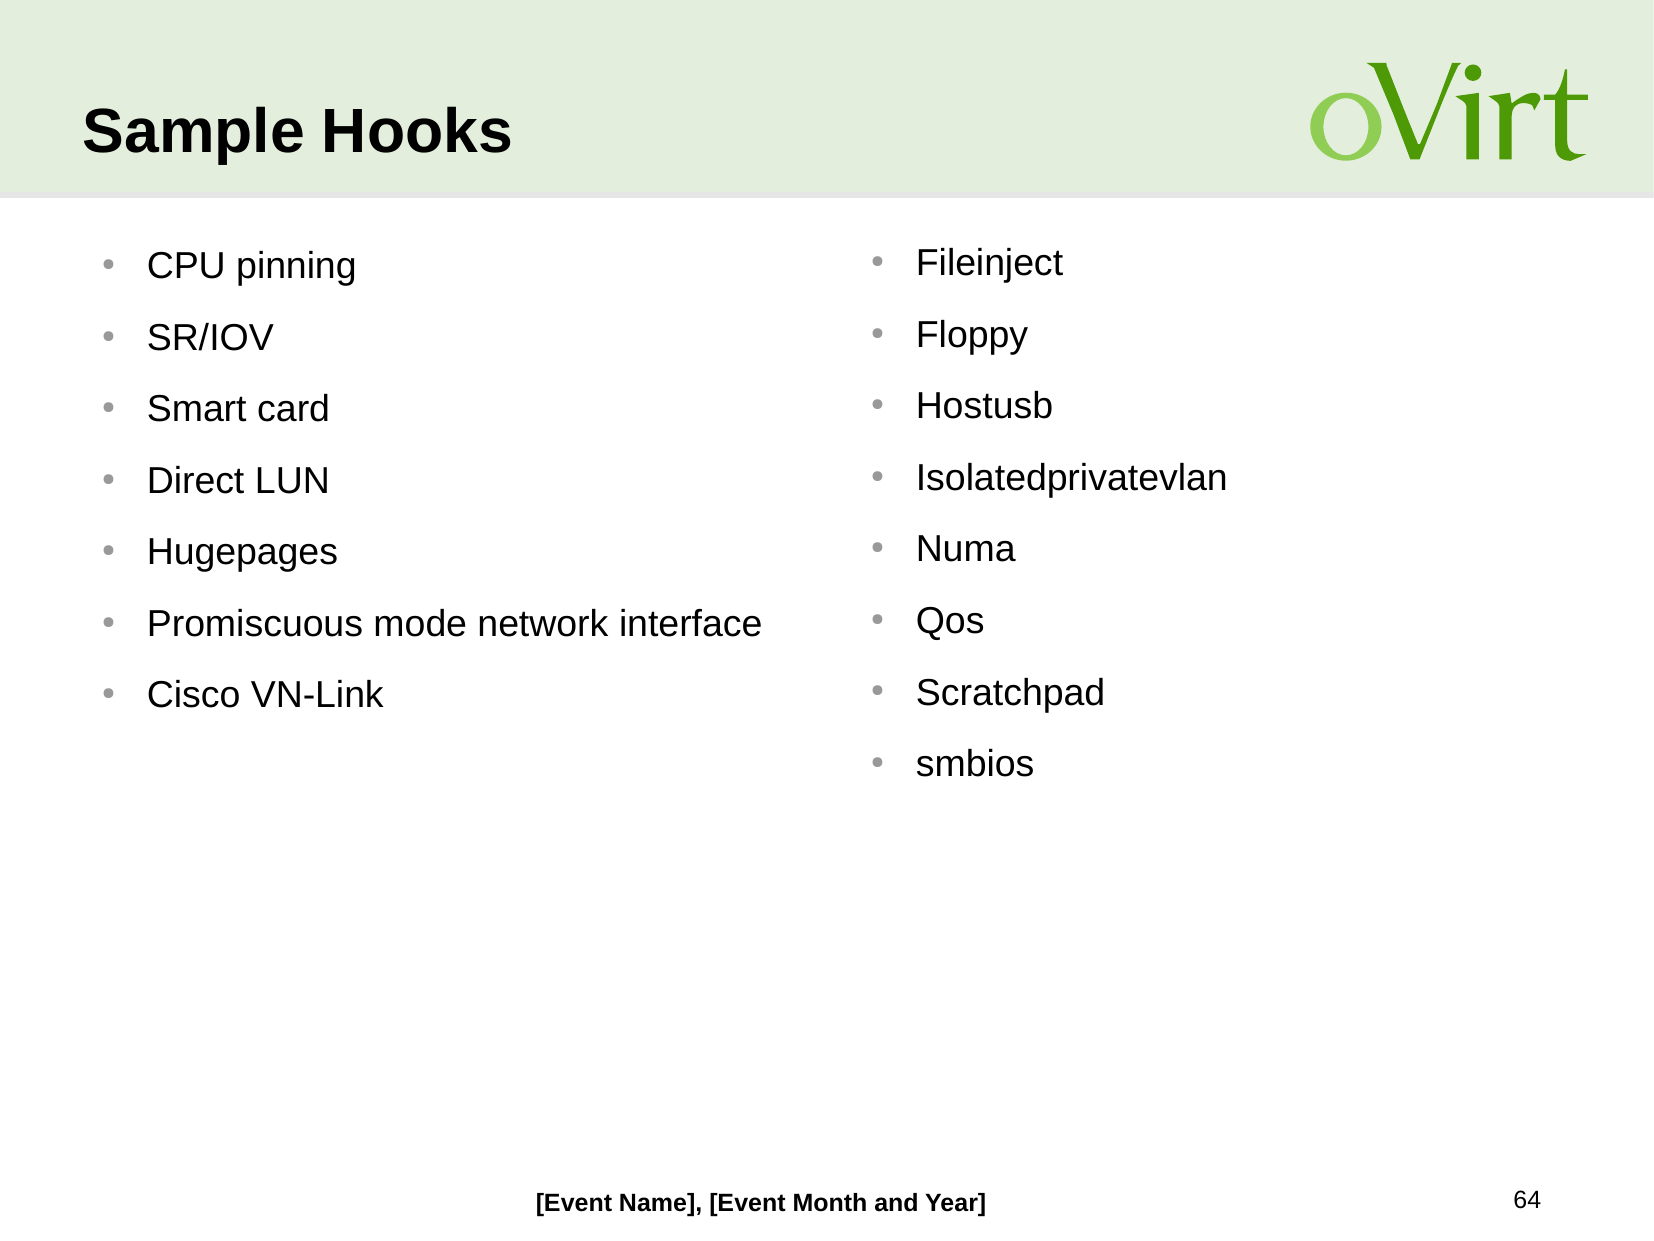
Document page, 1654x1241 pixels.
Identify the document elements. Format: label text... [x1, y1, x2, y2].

list CPU pinning SR/IOV Smart card Direct LUN Hugepages Promiscuous mode network interface Cisco VN-Link [86, 244, 814, 1039]
title Sample Hooks [82, 37, 1303, 226]
list Fileinject Floppy Hostusb Isolatedprivatevlan Numa Qos Scratchpad smbios [855, 241, 1582, 932]
